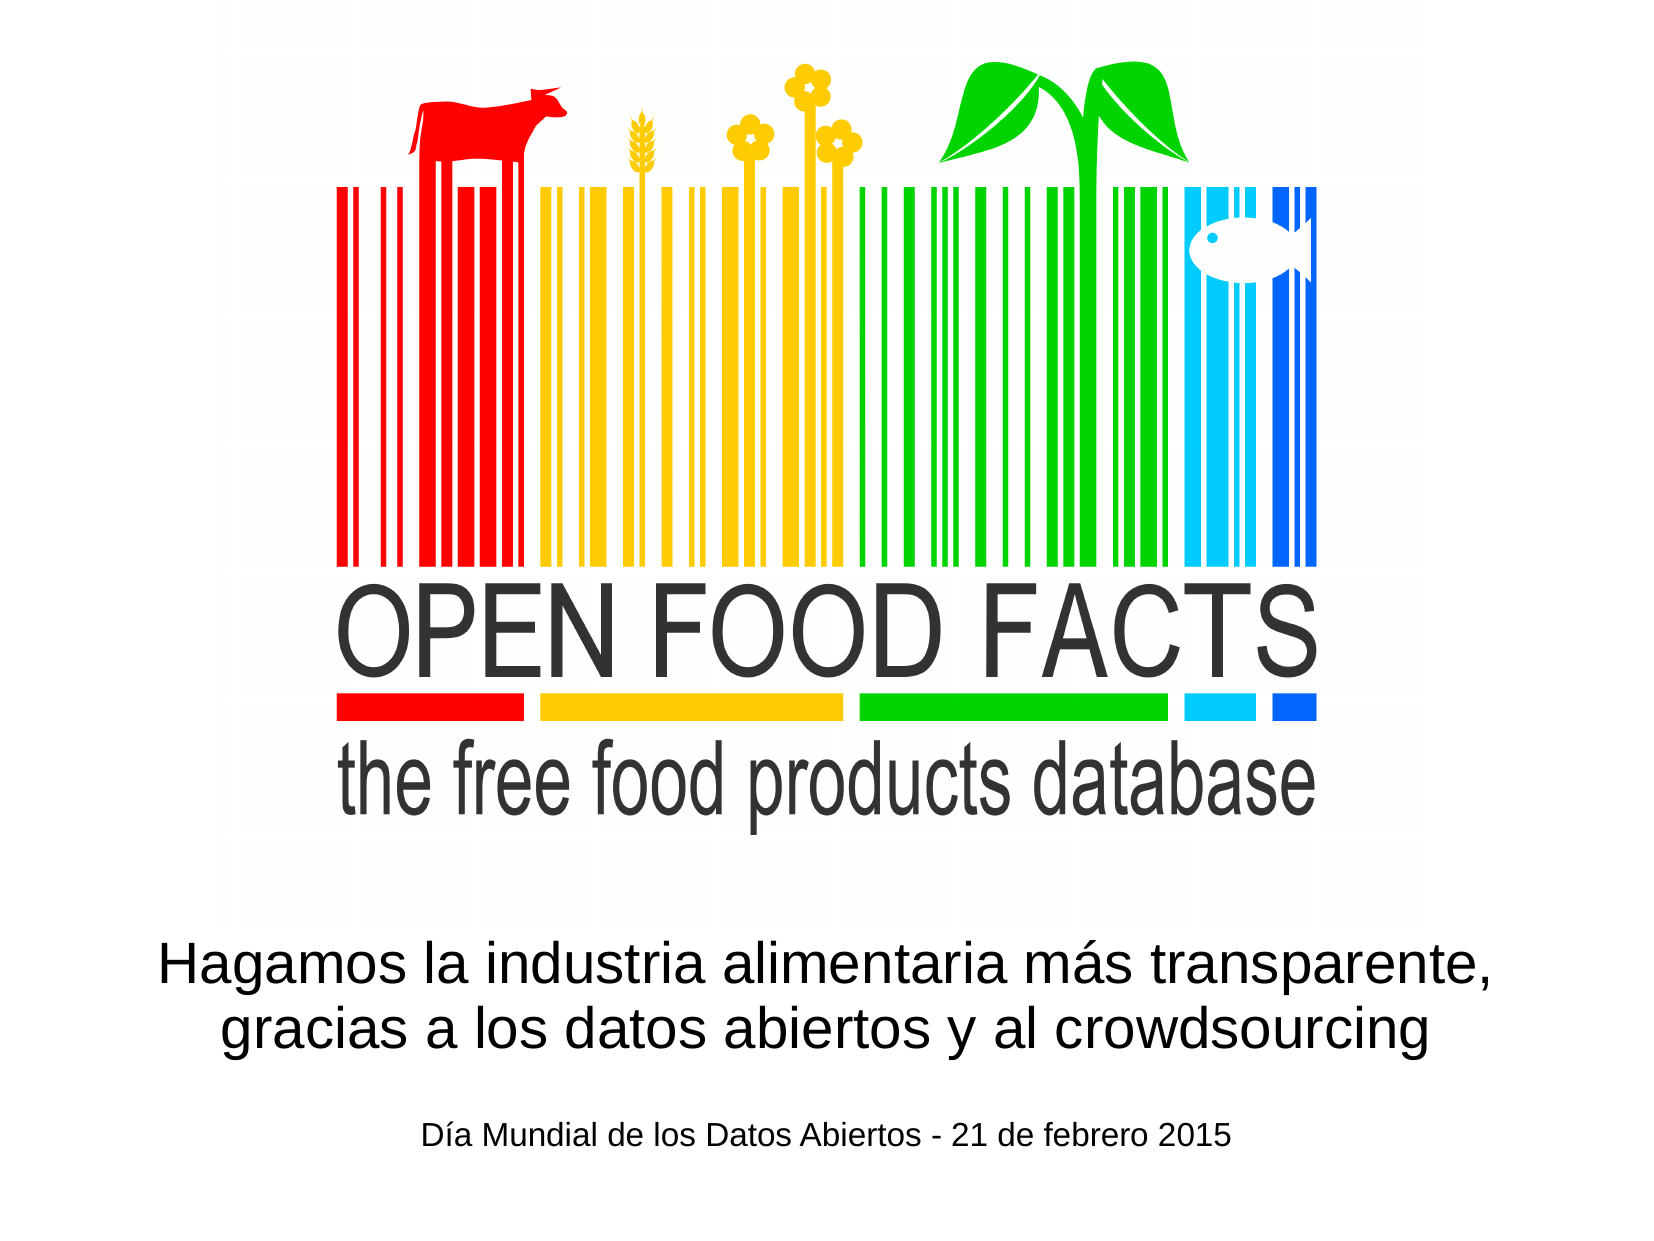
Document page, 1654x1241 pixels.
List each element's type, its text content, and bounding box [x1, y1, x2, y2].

subtitle Hagamos la industria alimentaria más transparente, gracias a los datos abiertos y al crowdsourcing Día Mundial de los Datos Abiertos - 21 de febrero 2015 [82, 885, 1571, 1201]
picture [221, 0, 1432, 885]
